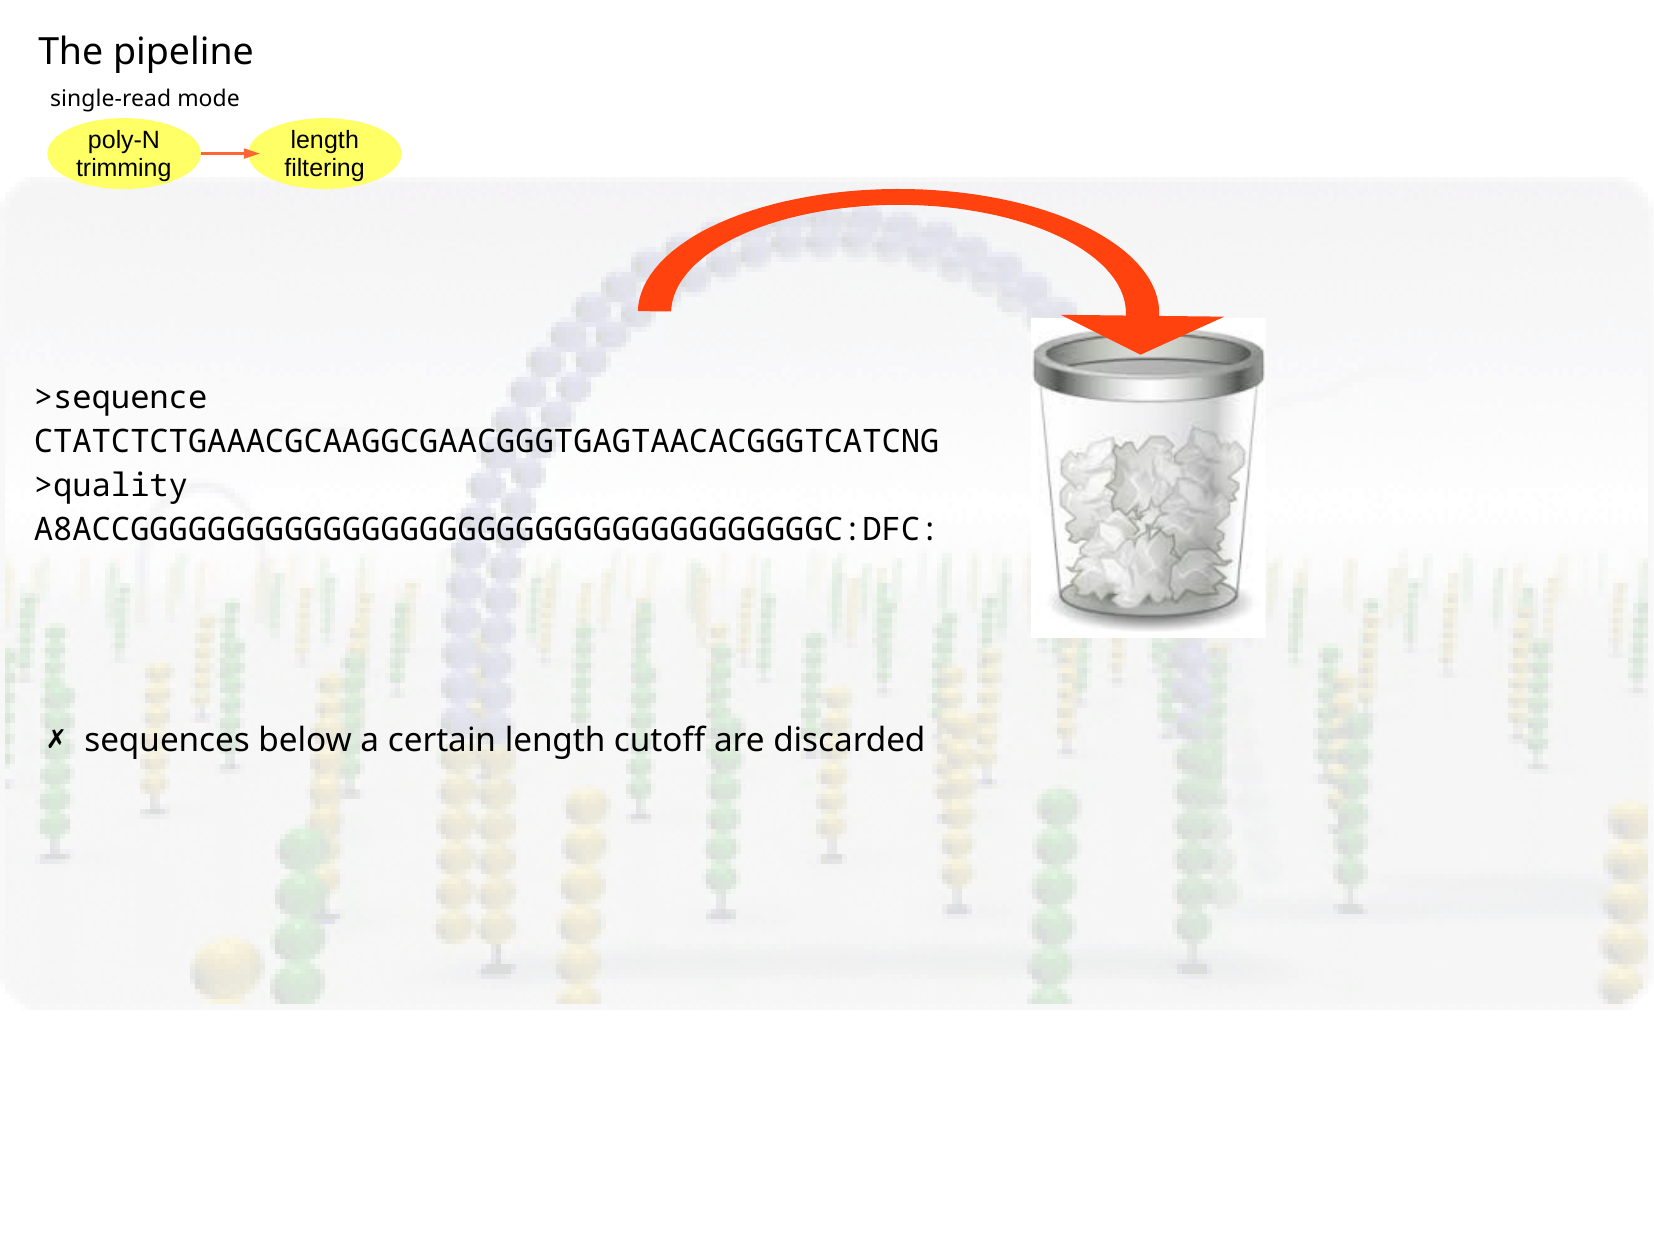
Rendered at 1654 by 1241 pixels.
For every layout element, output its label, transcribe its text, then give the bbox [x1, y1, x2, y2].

picture [1031, 318, 1266, 638]
text_box sequences below a certain length cutoff are discarded [34, 708, 1123, 831]
text_box single-read mode [35, 74, 292, 127]
text_box >sequence CTATCTCTGAAACGCAAGGCGAACGGGTGAGTAACACGGGTCATCNG >quality A8ACCGGGGGGGGGGGGGGGGGGGGGGGGGGGGGGGGGGGGC:DFC: [19, 366, 848, 555]
text_box [0, 0, 1654, 1241]
text_box poly-N trimming [47, 127, 201, 190]
text_box length filtering [248, 118, 402, 190]
text_box The pipeline [23, 16, 304, 92]
